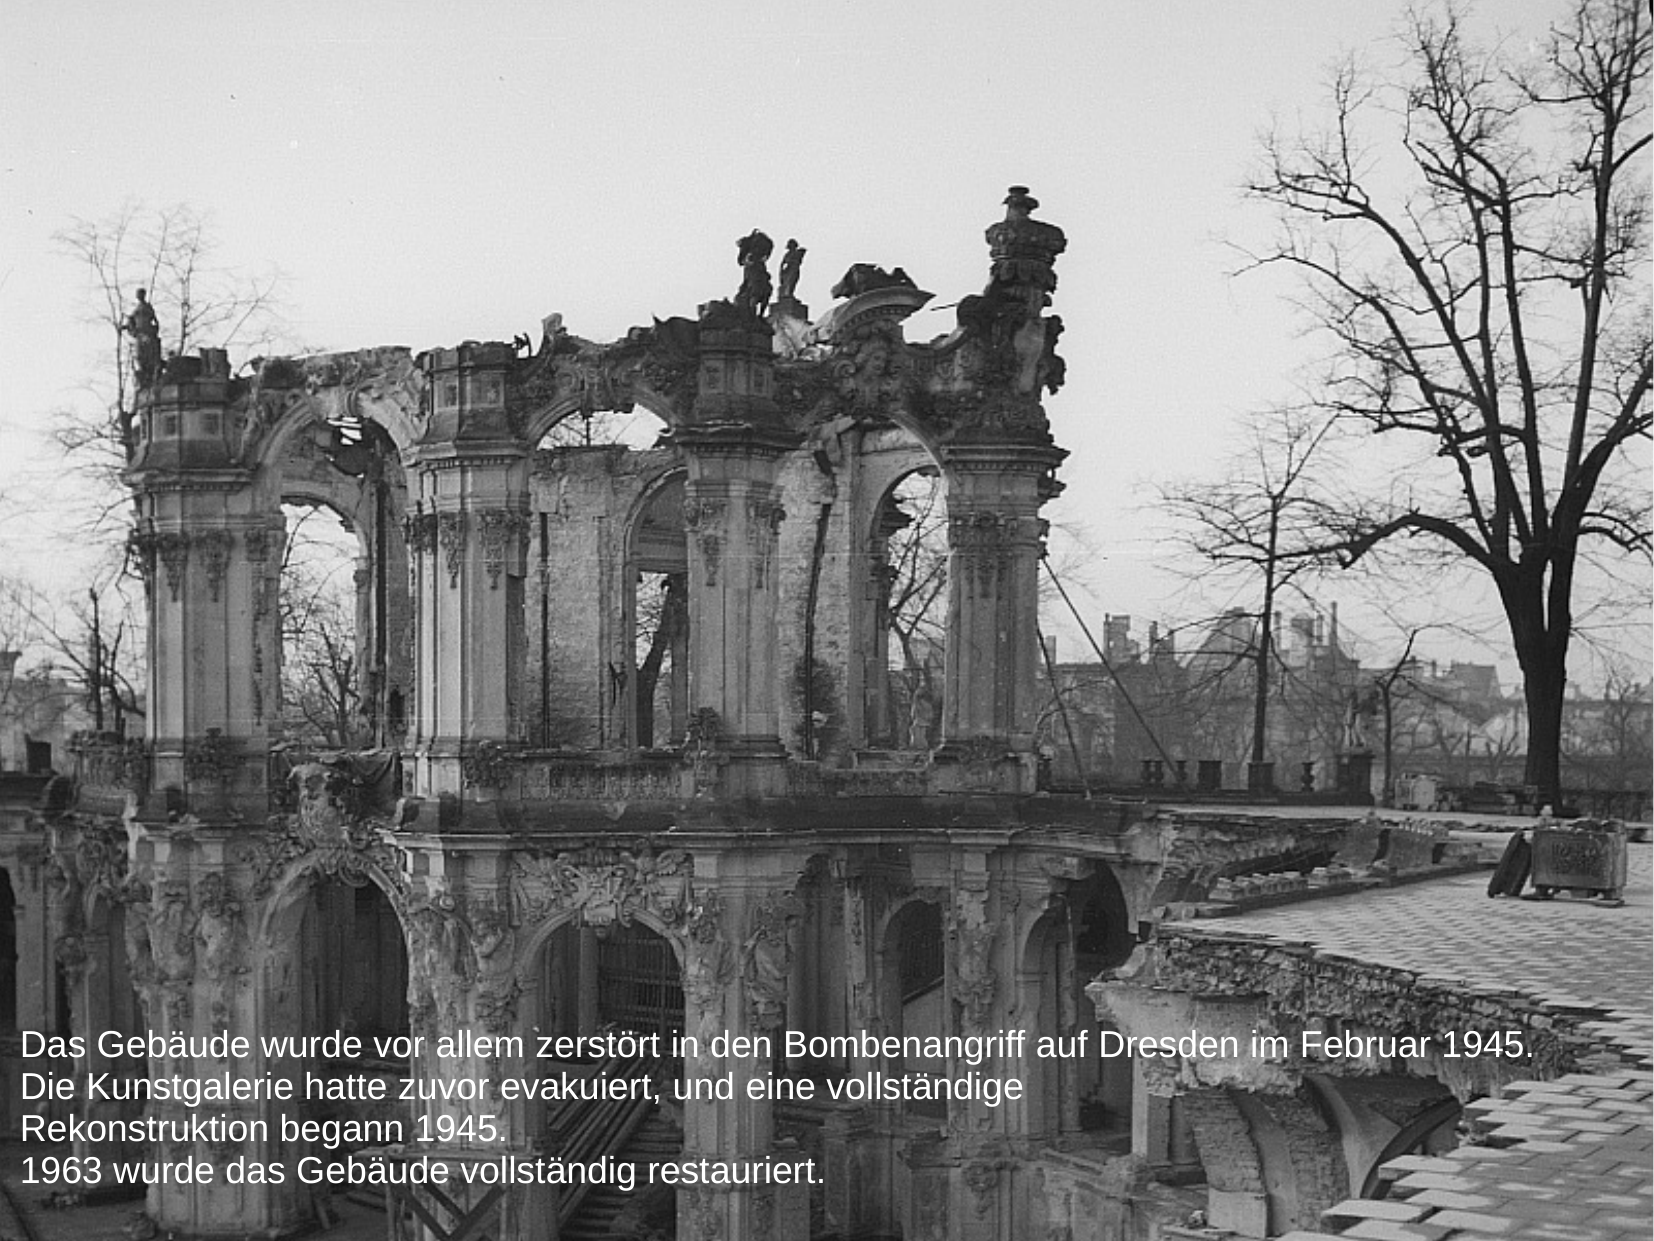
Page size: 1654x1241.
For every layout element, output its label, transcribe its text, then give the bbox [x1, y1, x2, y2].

text_box Das Gebäude wurde vor allem zerstört in den Bombenangriff auf Dresden im Februar 1945. Die Kunstgalerie hatte zuvor evakuiert, und eine vollständige Rekonstruktion begann 1945. 1963 wurde das Gebäude vollständig restauriert. [5, 1015, 1654, 1199]
picture [0, 0, 1654, 1241]
